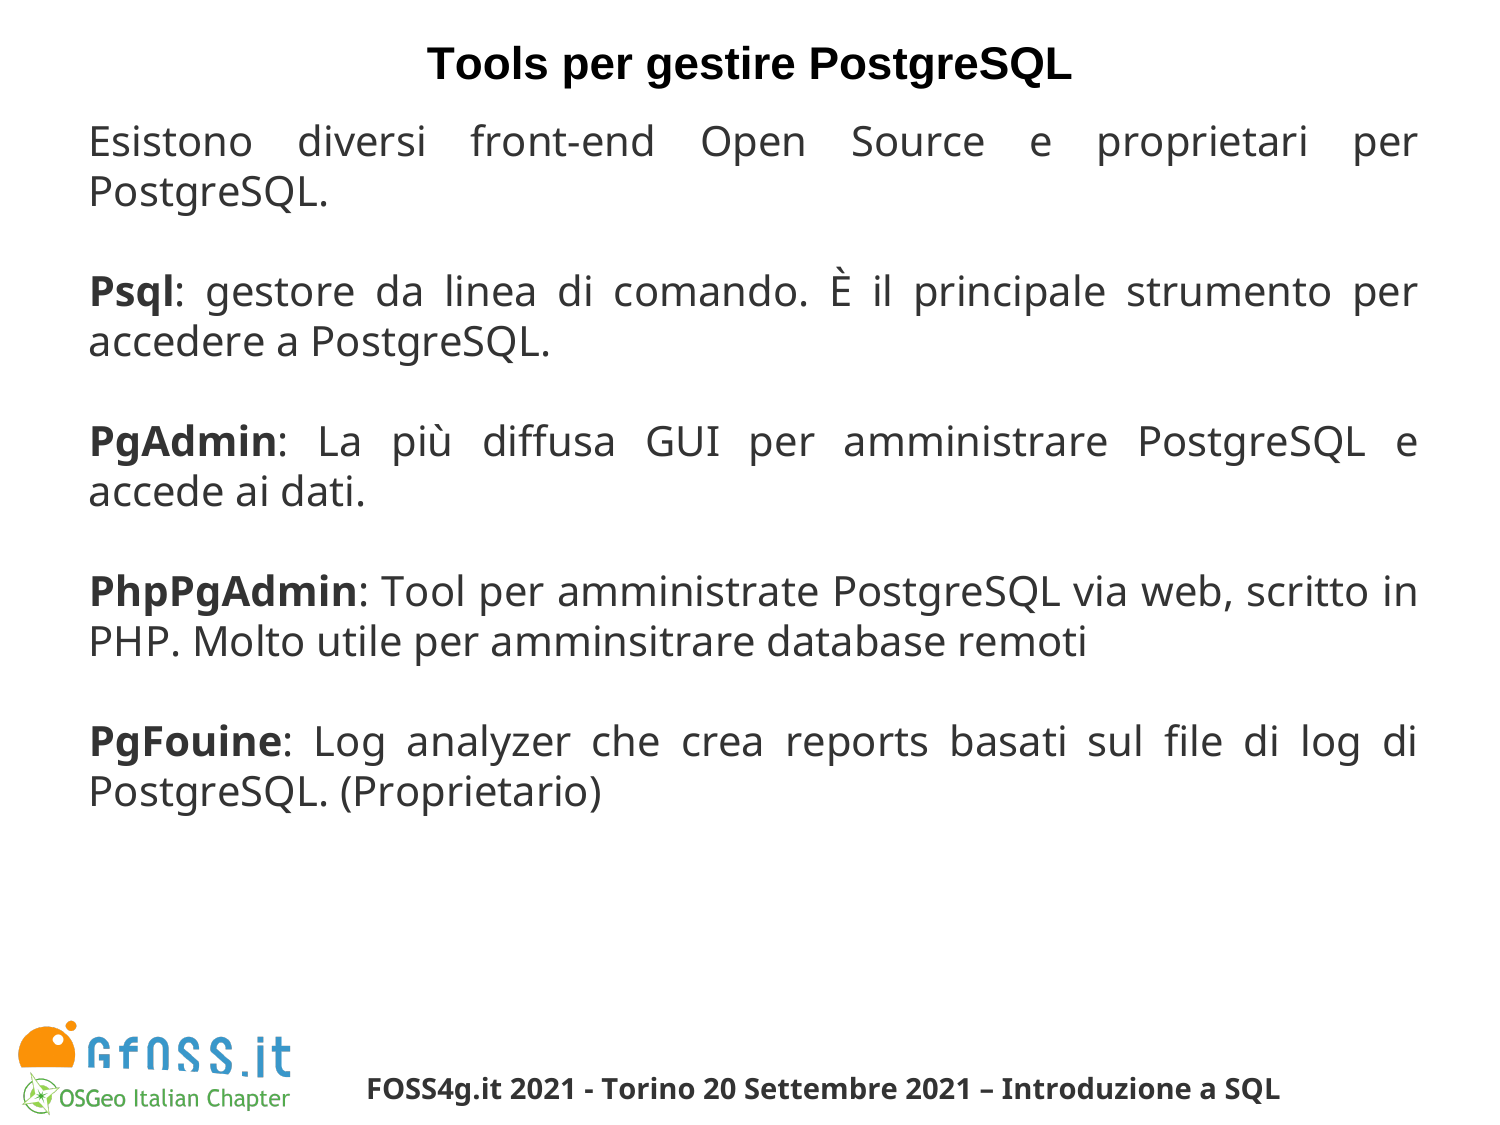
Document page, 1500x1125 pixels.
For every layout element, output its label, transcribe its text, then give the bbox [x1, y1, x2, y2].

text_box Esistono diversi front-end Open Source e proprietari per PostgreSQL. Psql: gestore da linea di comando. È il principale strumento per accedere a PostgreSQL. PgAdmin: La più diffusa GUI per amministrare PostgreSQL e accede ai dati. PhpPgAdmin: Tool per amministrate PostgreSQL via web, scritto in PHP. Molto utile per amminsitrare database remoti PgFouine: Log analyzer che crea reports basati sul file di log di PostgreSQL. (Proprietario) [29, 107, 1479, 923]
picture [0, 1009, 308, 1125]
title Tools per gestire PostgreSQL [0, 15, 1500, 107]
